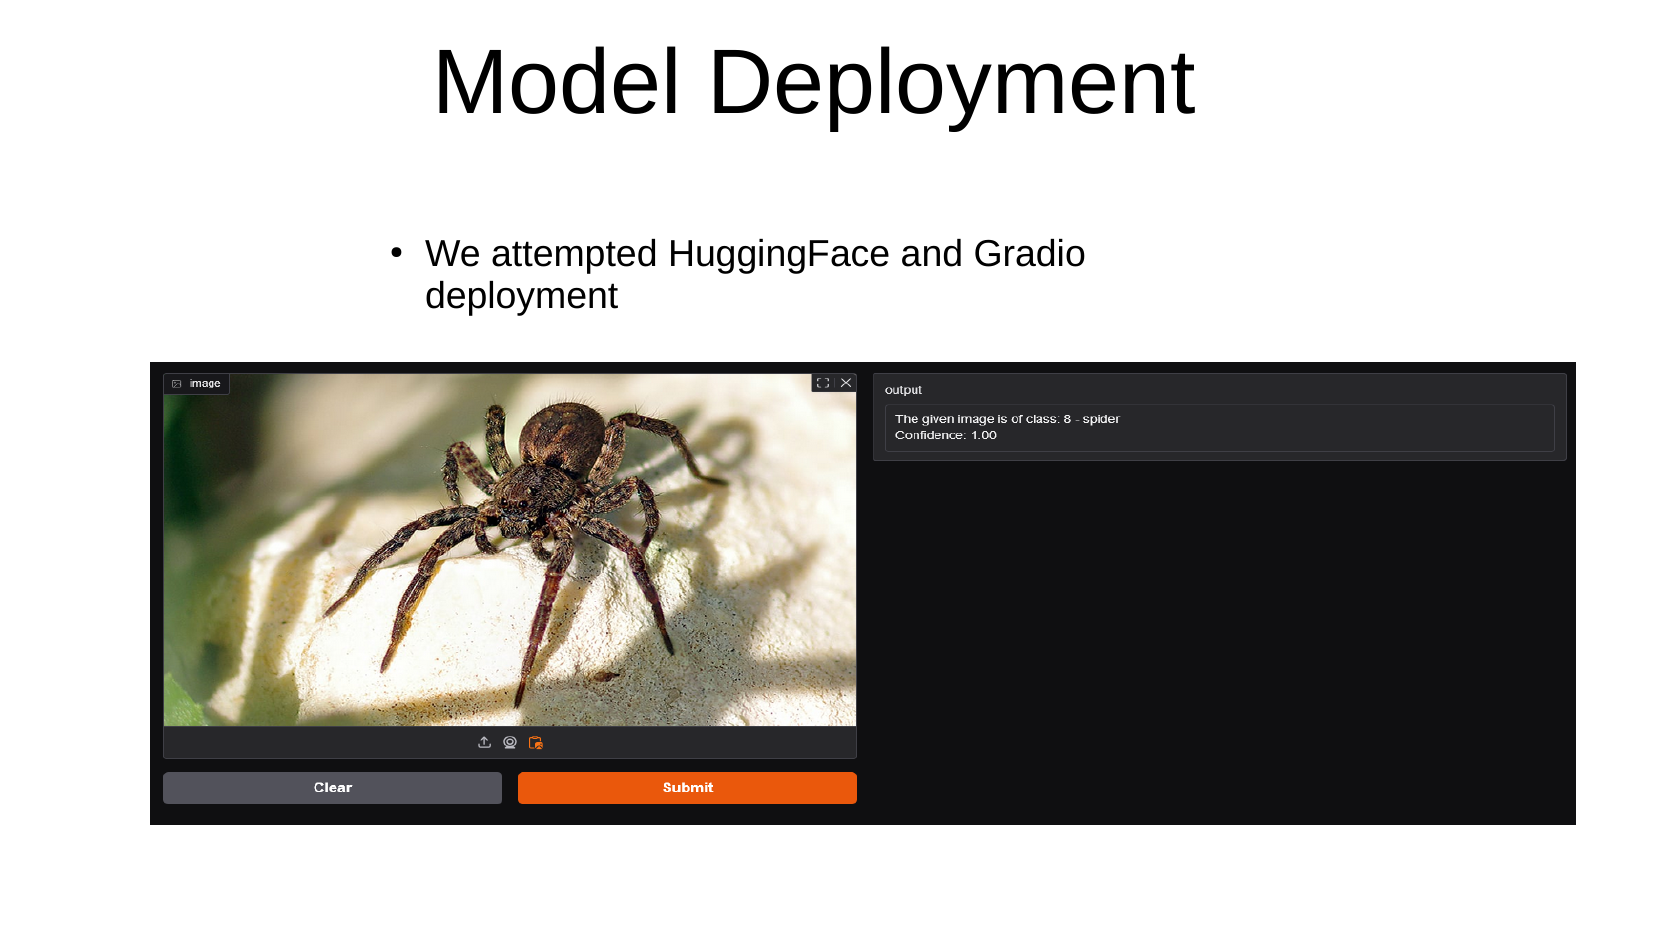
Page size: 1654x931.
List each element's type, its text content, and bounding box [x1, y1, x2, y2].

text_box We attempted HuggingFace and Gradio deployment [375, 225, 1238, 376]
title Model Deployment [70, 4, 1559, 160]
picture [150, 362, 1576, 826]
